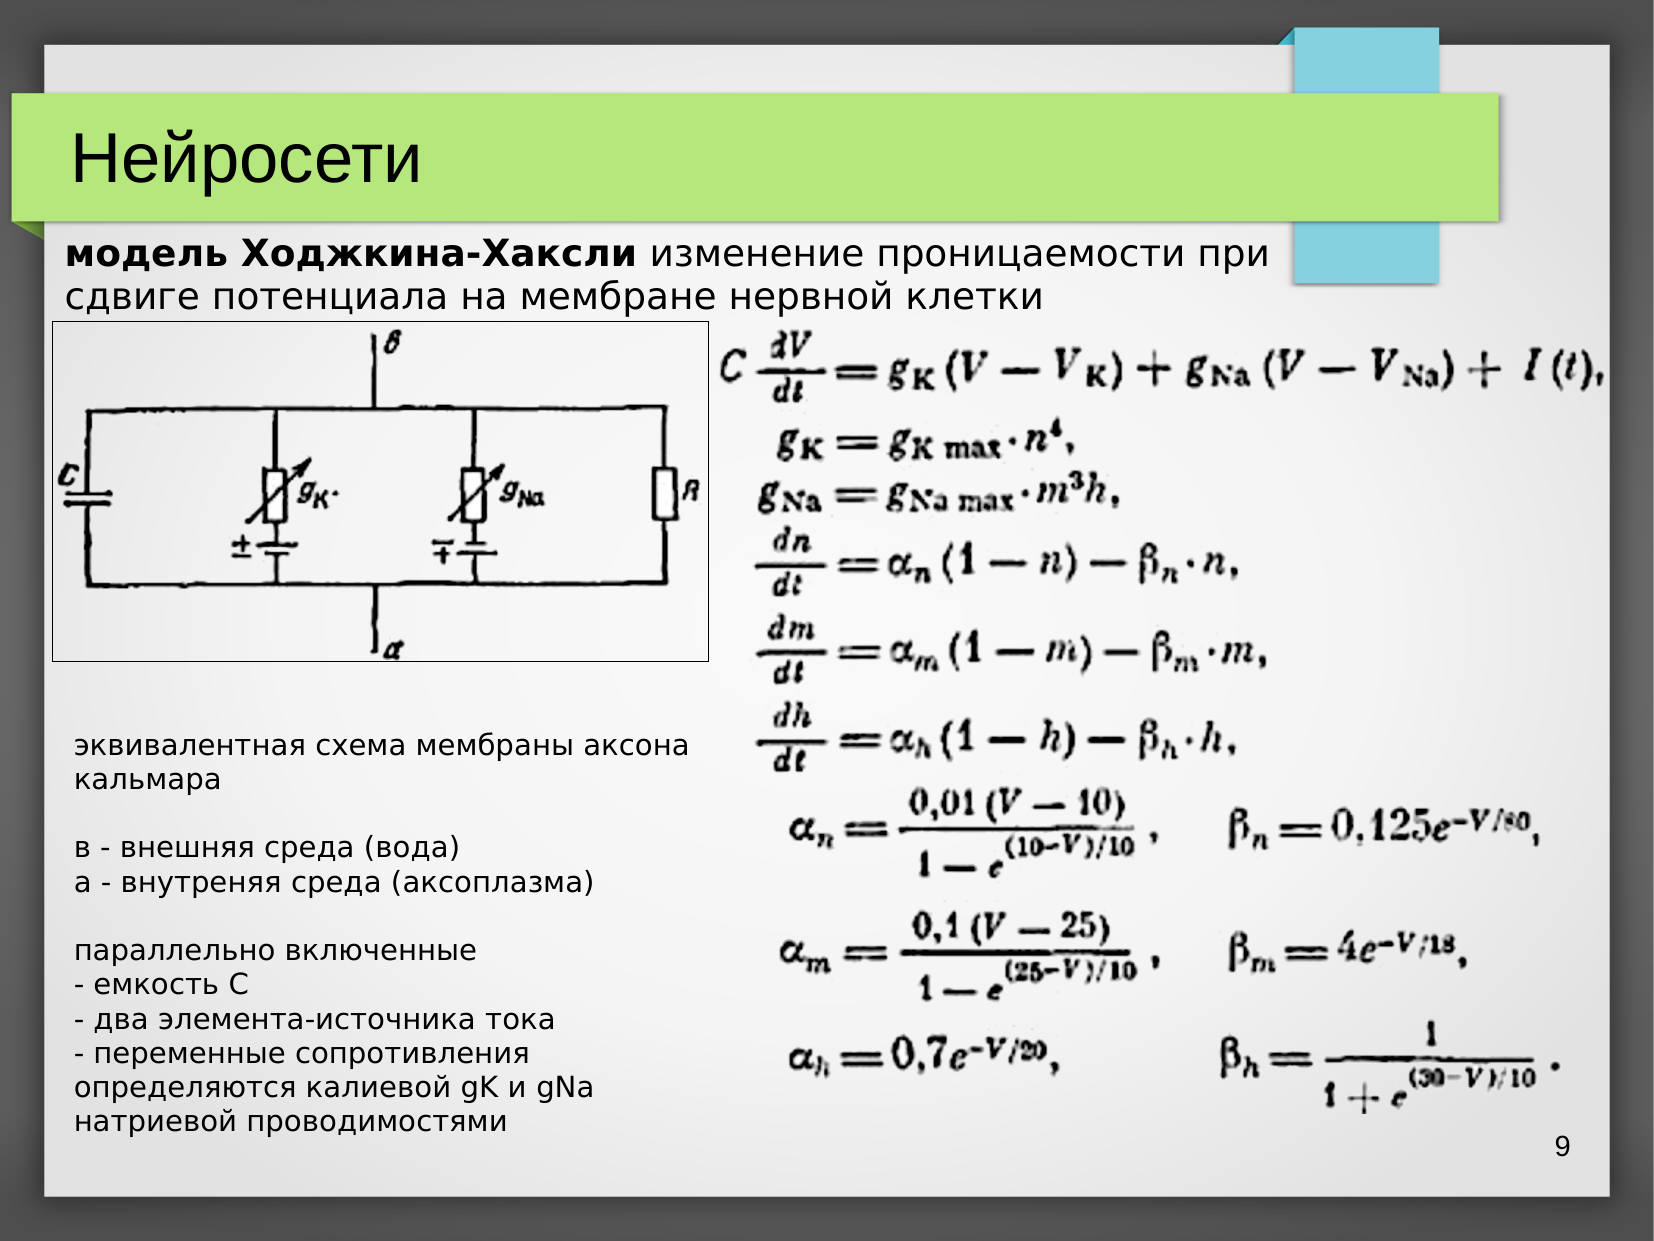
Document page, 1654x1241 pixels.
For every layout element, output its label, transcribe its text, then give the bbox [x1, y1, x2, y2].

text_box модель Ходжкина-Хаксли изменение проницаемости при сдвиге потенциала на мембране нервной клетки [49, 224, 1300, 333]
picture [0, 0, 1654, 1241]
title Нейросети [70, 118, 1205, 199]
text_box эквивалентная схема мембраны аксона кальмара в - внешняя среда (вода) а - внутреняя среда (аксоплазма) параллельно включенные - емкость С - два элемента-источника тока - переменные сопротивления определяются калиевой gK и gNa натриевой проводимостями [59, 720, 721, 1147]
